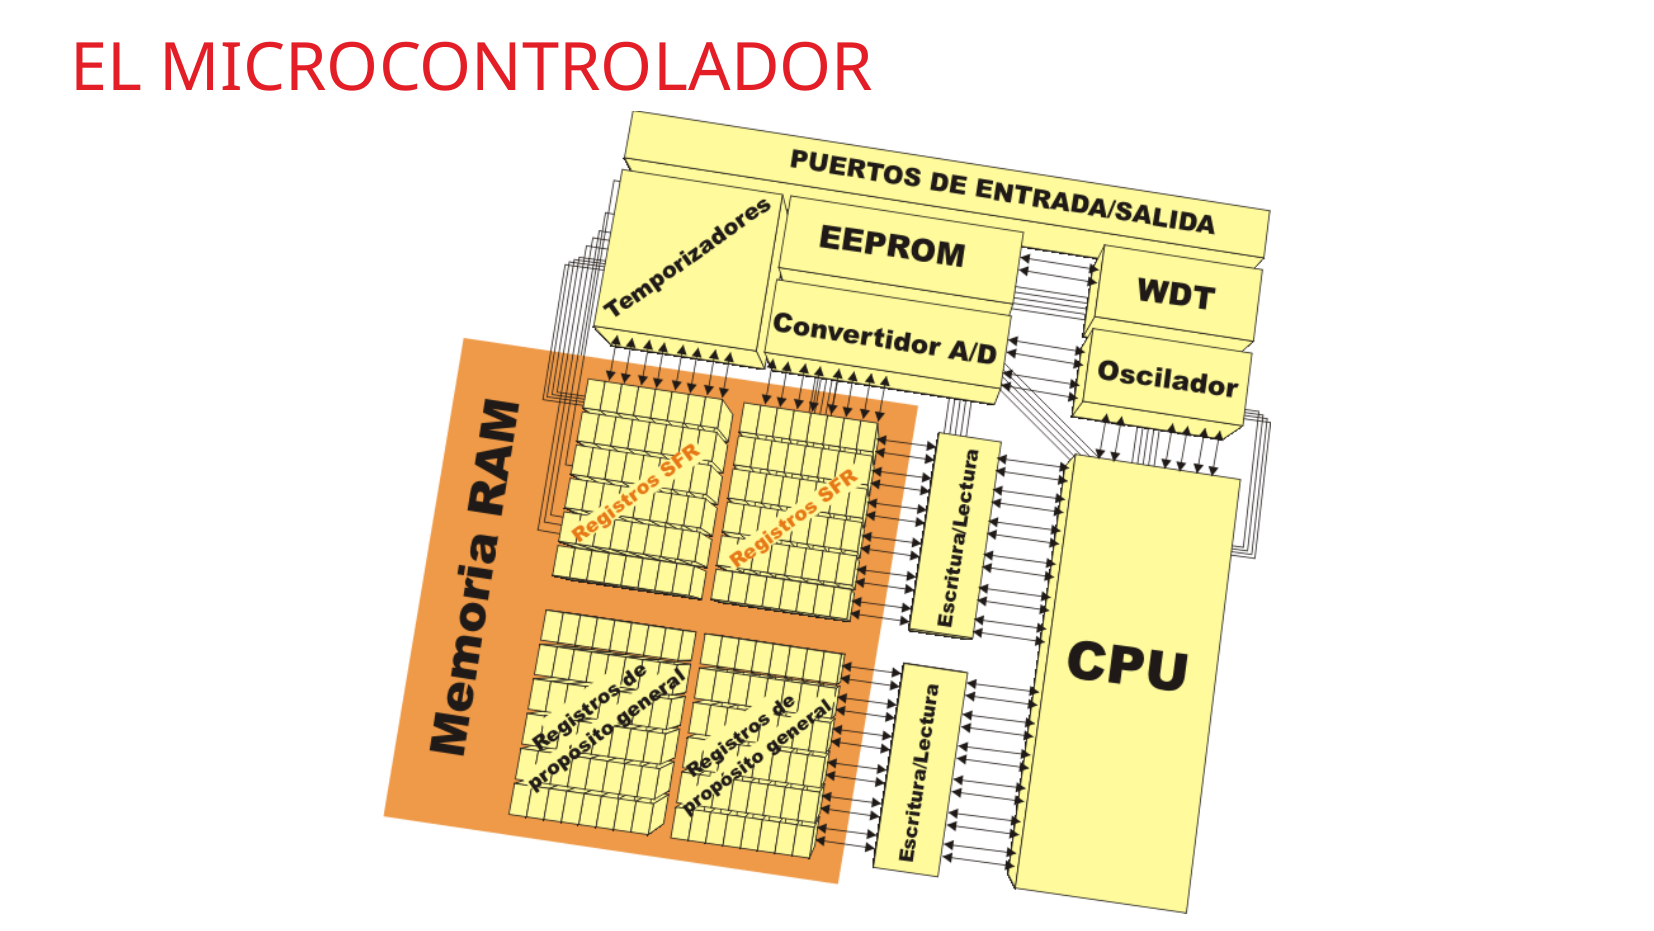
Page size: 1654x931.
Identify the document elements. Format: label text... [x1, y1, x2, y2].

title EL MICROCONTROLADOR [70, 11, 1347, 118]
picture [383, 118, 1271, 914]
